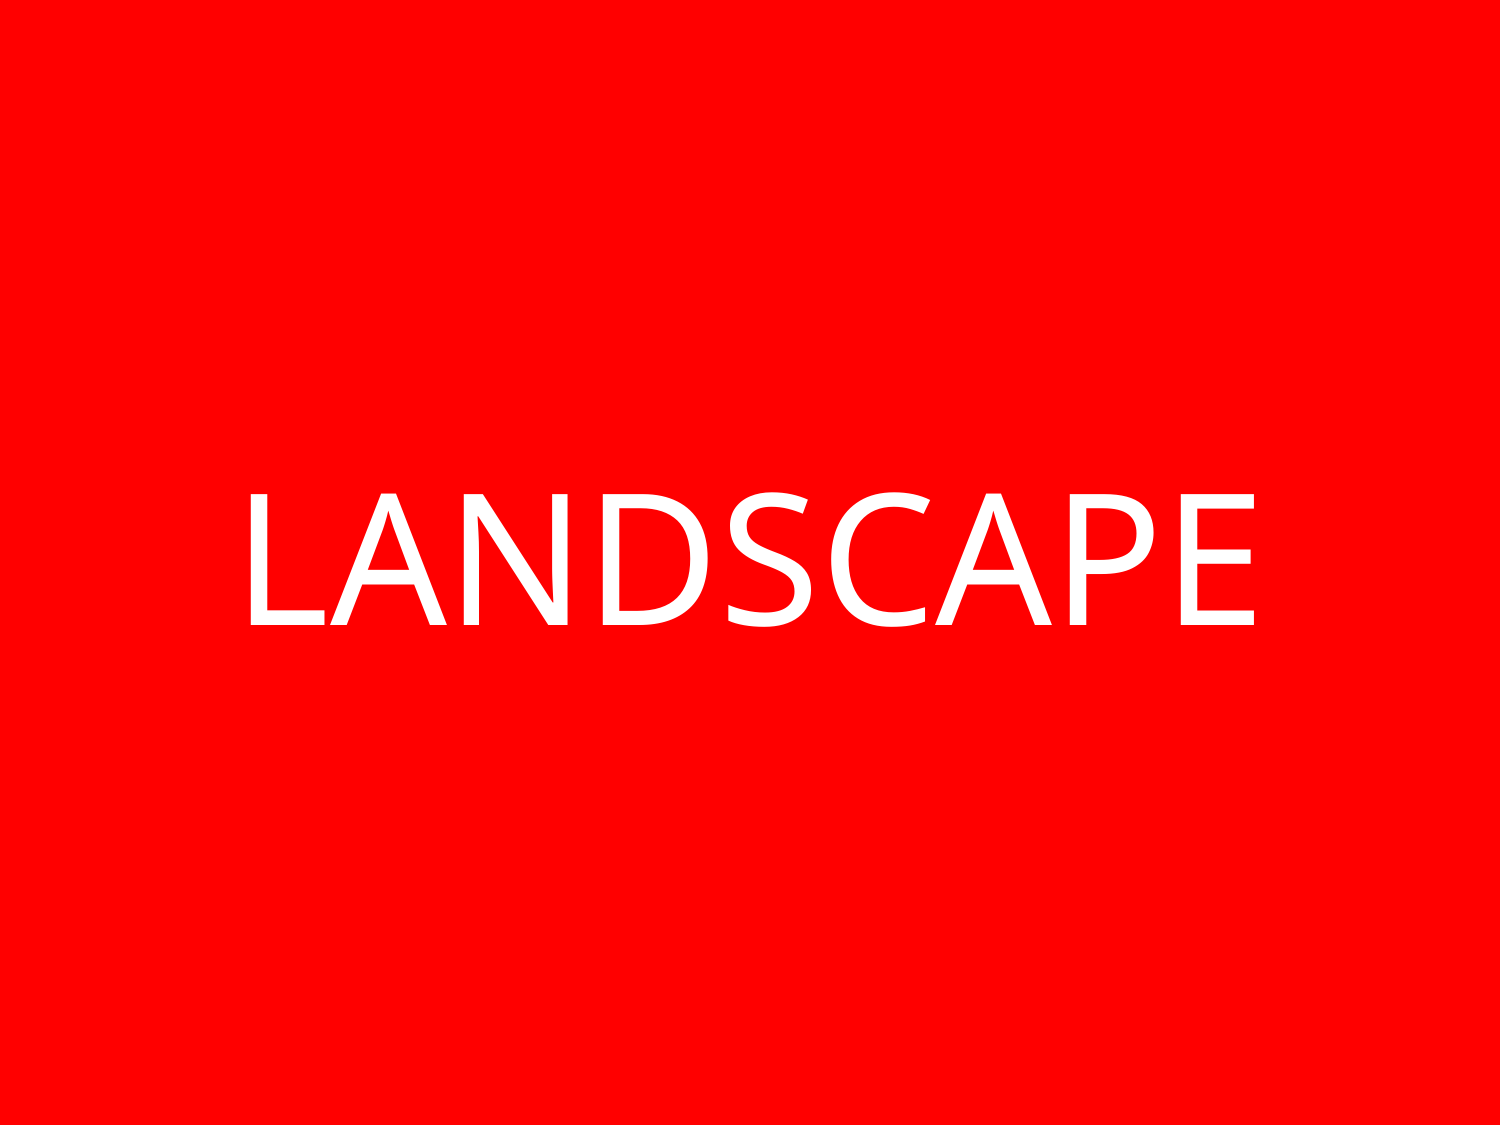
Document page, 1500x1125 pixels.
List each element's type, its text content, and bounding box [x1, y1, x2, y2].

list LANDSCAPE [0, 435, 1500, 871]
